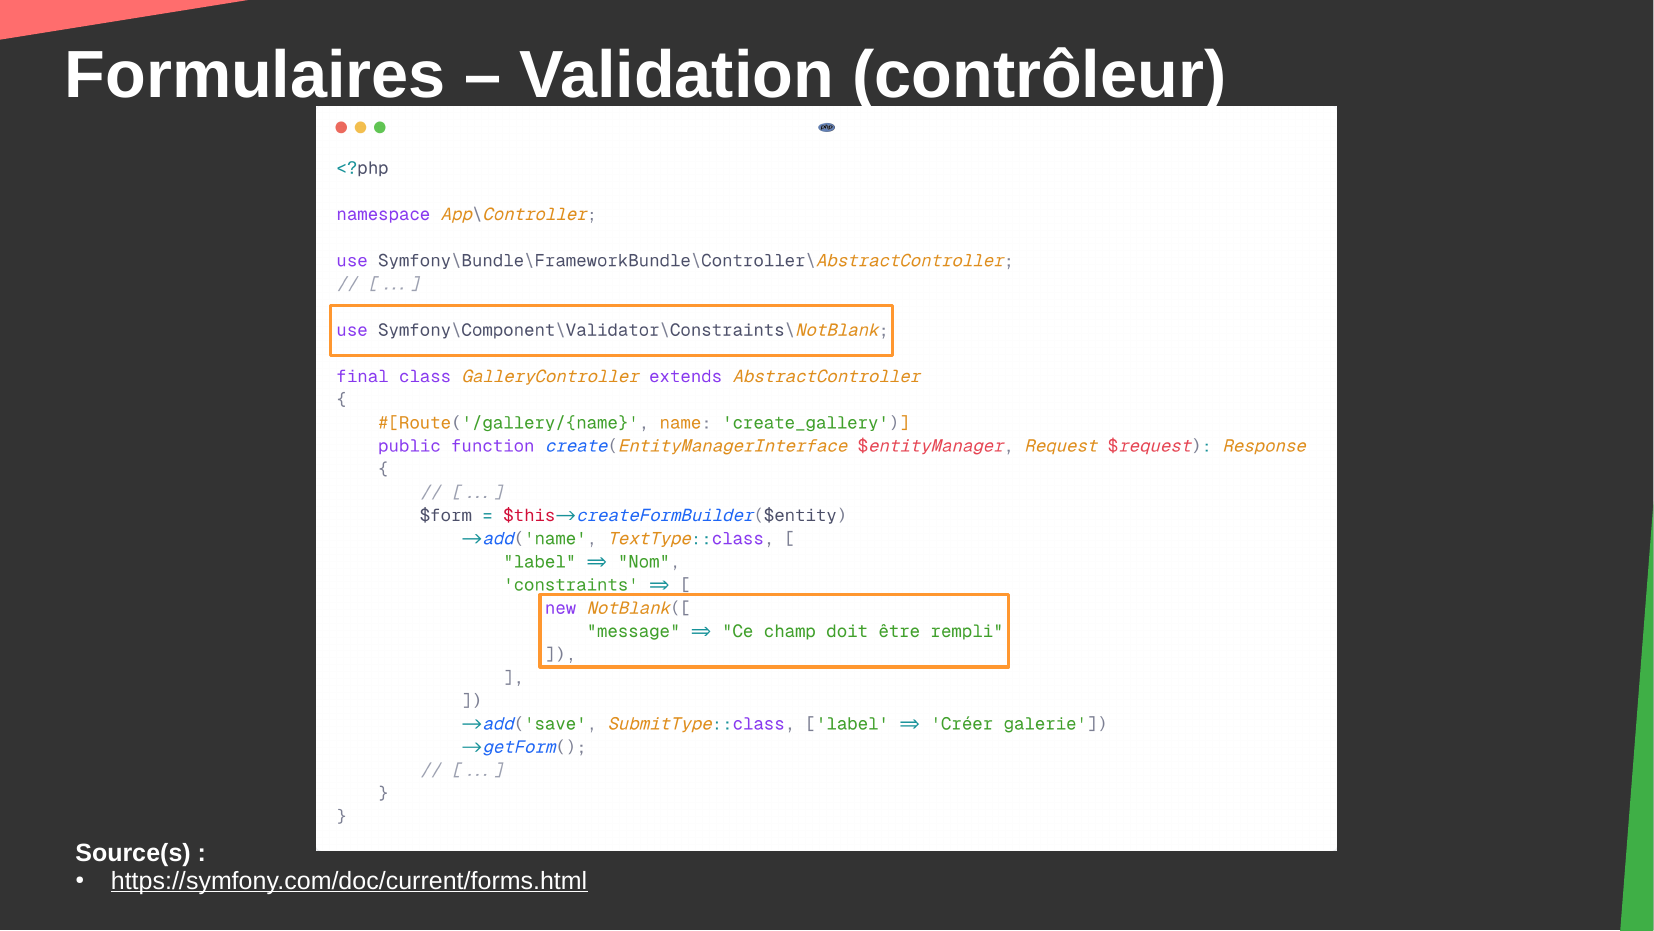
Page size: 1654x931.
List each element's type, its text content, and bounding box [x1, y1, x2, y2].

picture [316, 106, 1337, 851]
text_box Source(s) : https://symfony.com/doc/current/forms.html [60, 826, 1546, 903]
text_box [1620, 494, 1654, 931]
title Formulaires – Validation (contrôleur) [64, 37, 1365, 113]
text_box [0, 0, 249, 40]
